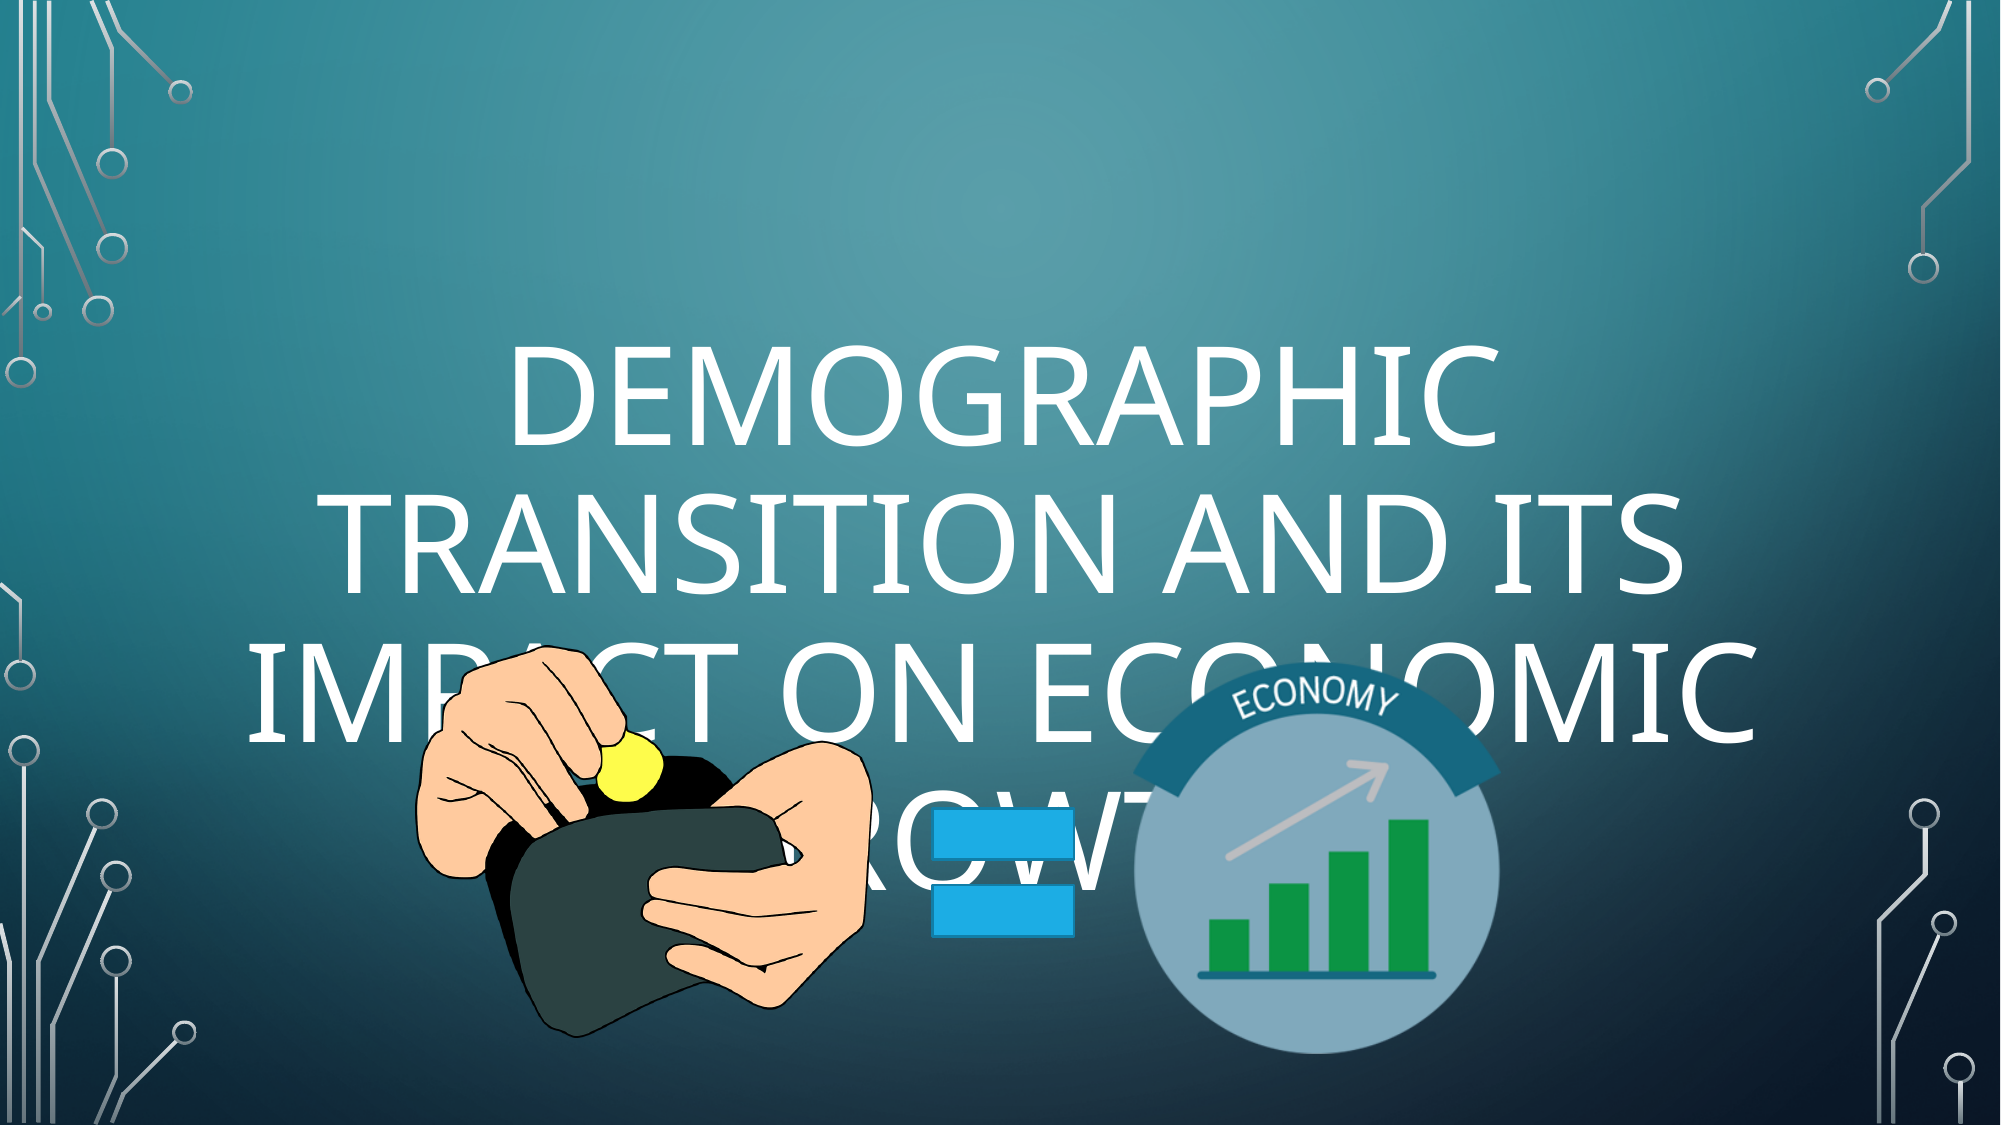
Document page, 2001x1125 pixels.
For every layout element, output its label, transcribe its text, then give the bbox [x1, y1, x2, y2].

text_box [932, 808, 1075, 860]
picture [1133, 642, 1501, 1071]
text_box [932, 885, 1075, 937]
picture [415, 645, 873, 1038]
title DEMOGRAPHIC TRANSITION AND ITS IMPACT ON ECONOMIC GROWTH [190, 319, 1816, 562]
